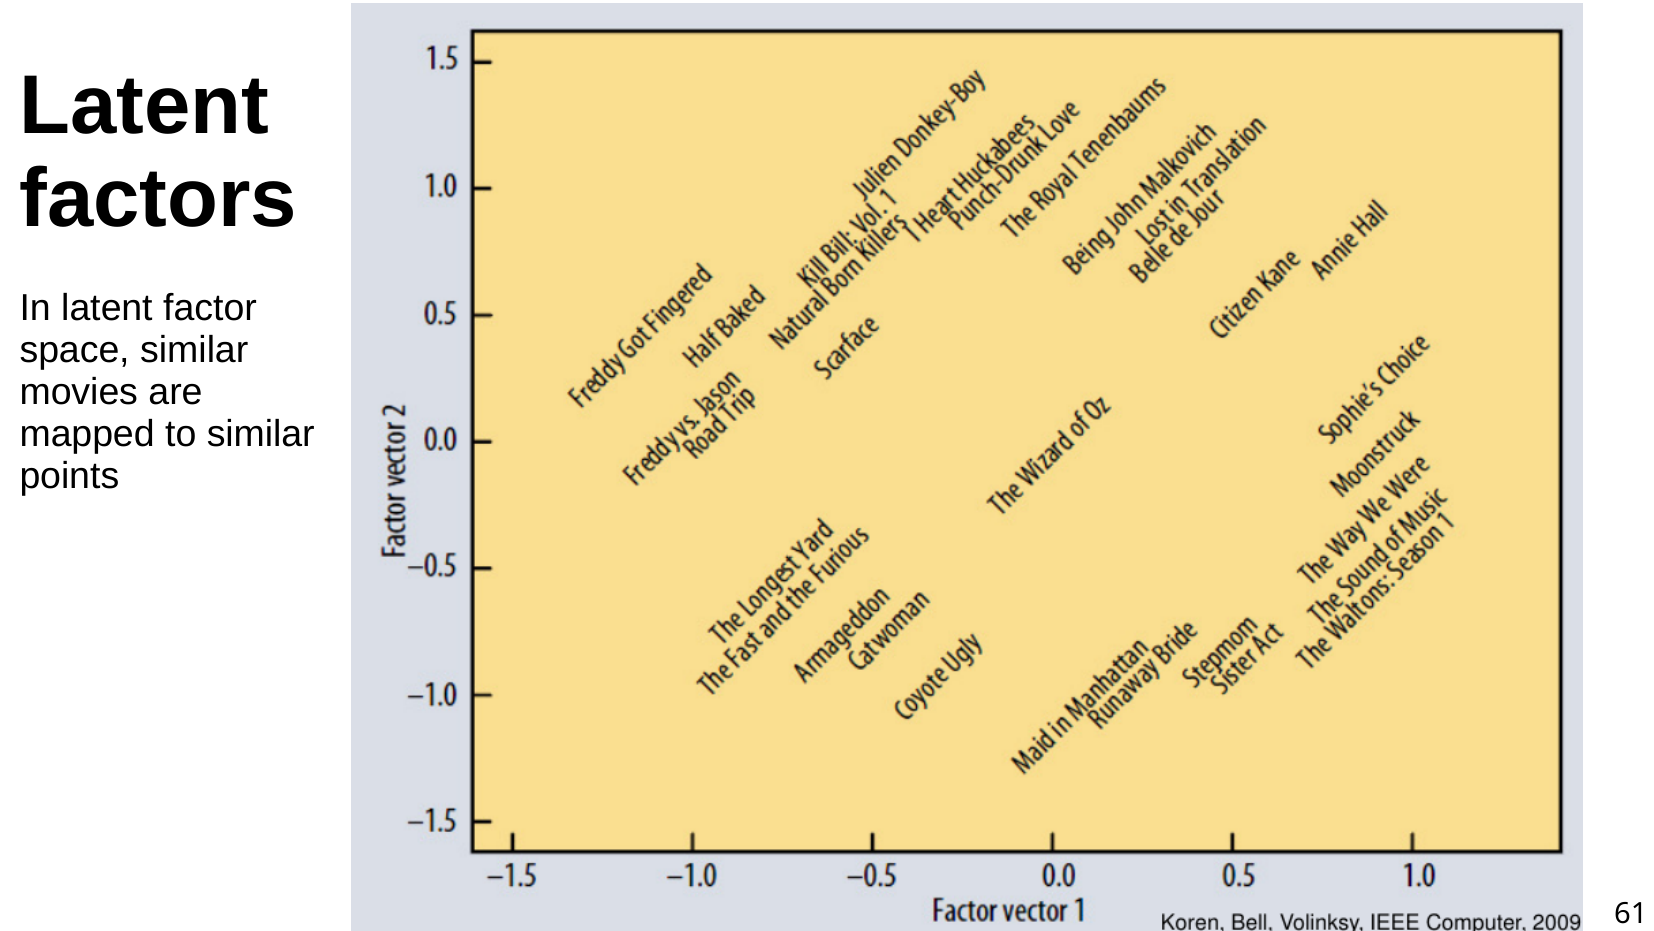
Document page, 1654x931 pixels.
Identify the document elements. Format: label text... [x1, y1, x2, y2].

text_box Latent factors In latent factor space, similar movies are mapped to similar points [4, 51, 336, 547]
picture [351, 3, 1583, 931]
